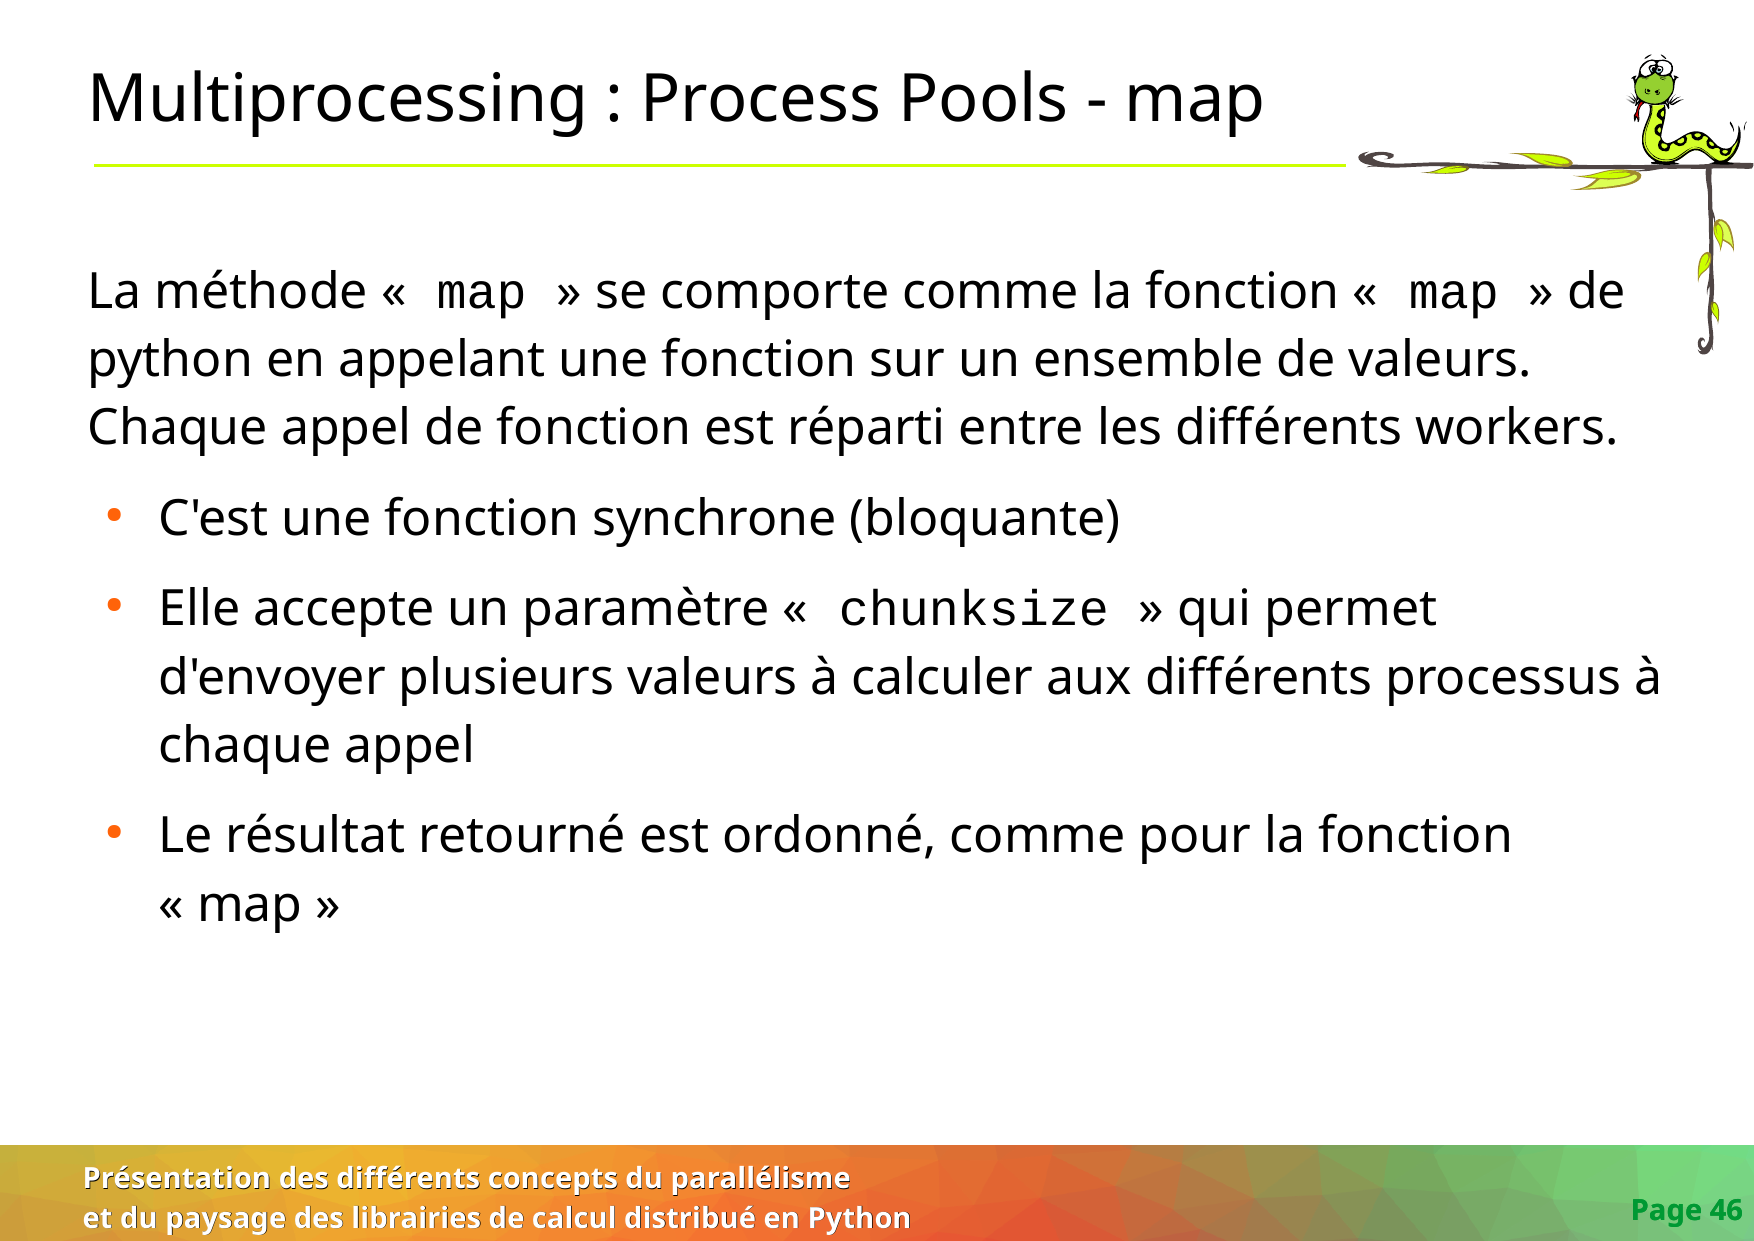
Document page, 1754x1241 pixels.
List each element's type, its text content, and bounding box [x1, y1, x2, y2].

list La méthode « map » se comporte comme la fonction « map » de python en appelant une fonction sur un ensemble de valeurs. Chaque appel de fonction est réparti entre les différents workers. C'est une fonction synchrone (bloquante) Elle accepte un paramètre « chunksize » qui permet d'envoyer plusieurs valeurs à calculer aux différents processus à chaque appel Le résultat retourné est ordonné, comme pour la fonction « map » [87, 254, 1667, 975]
title Multiprocessing : Process Pools - map [87, 31, 1667, 160]
picture [0, 1145, 1754, 1241]
